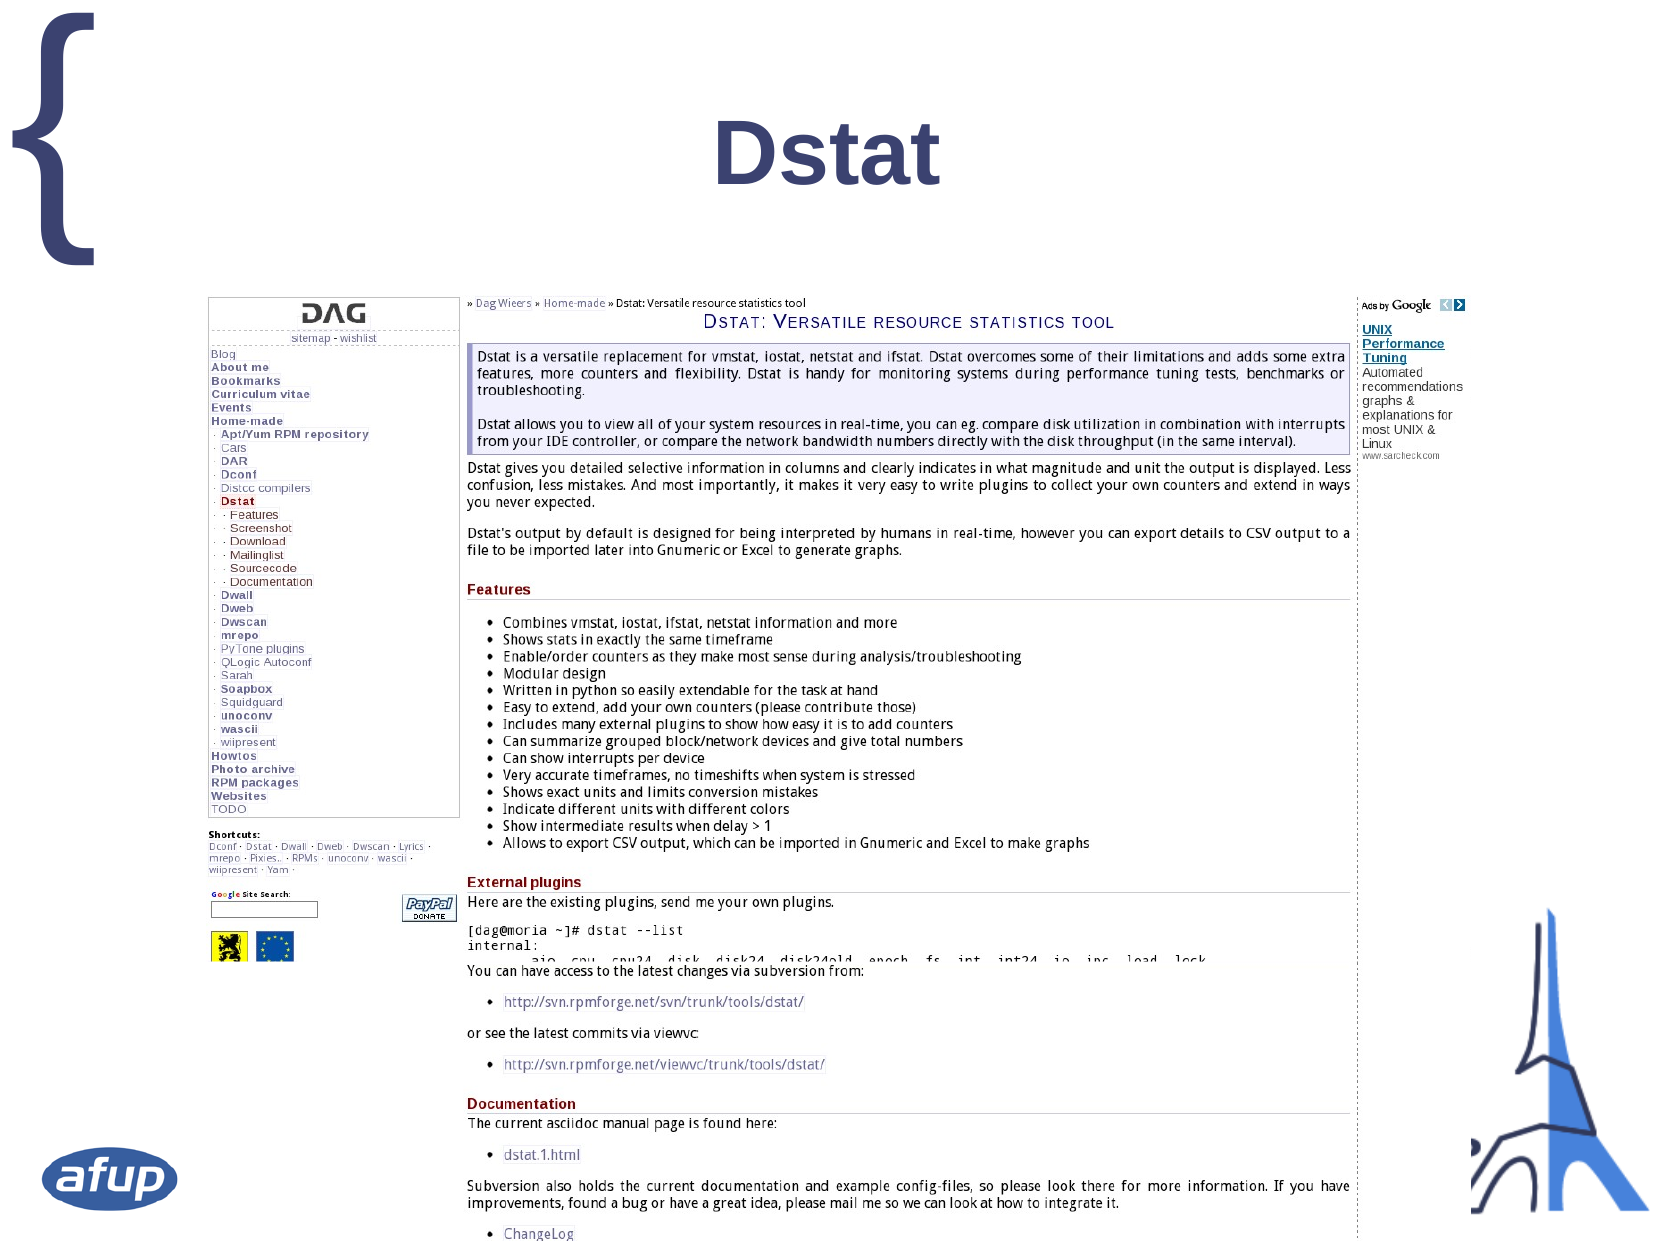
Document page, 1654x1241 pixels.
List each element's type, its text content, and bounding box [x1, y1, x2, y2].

picture [41, 1146, 178, 1211]
title Dstat [82, 56, 1571, 250]
picture [206, 295, 1650, 1241]
